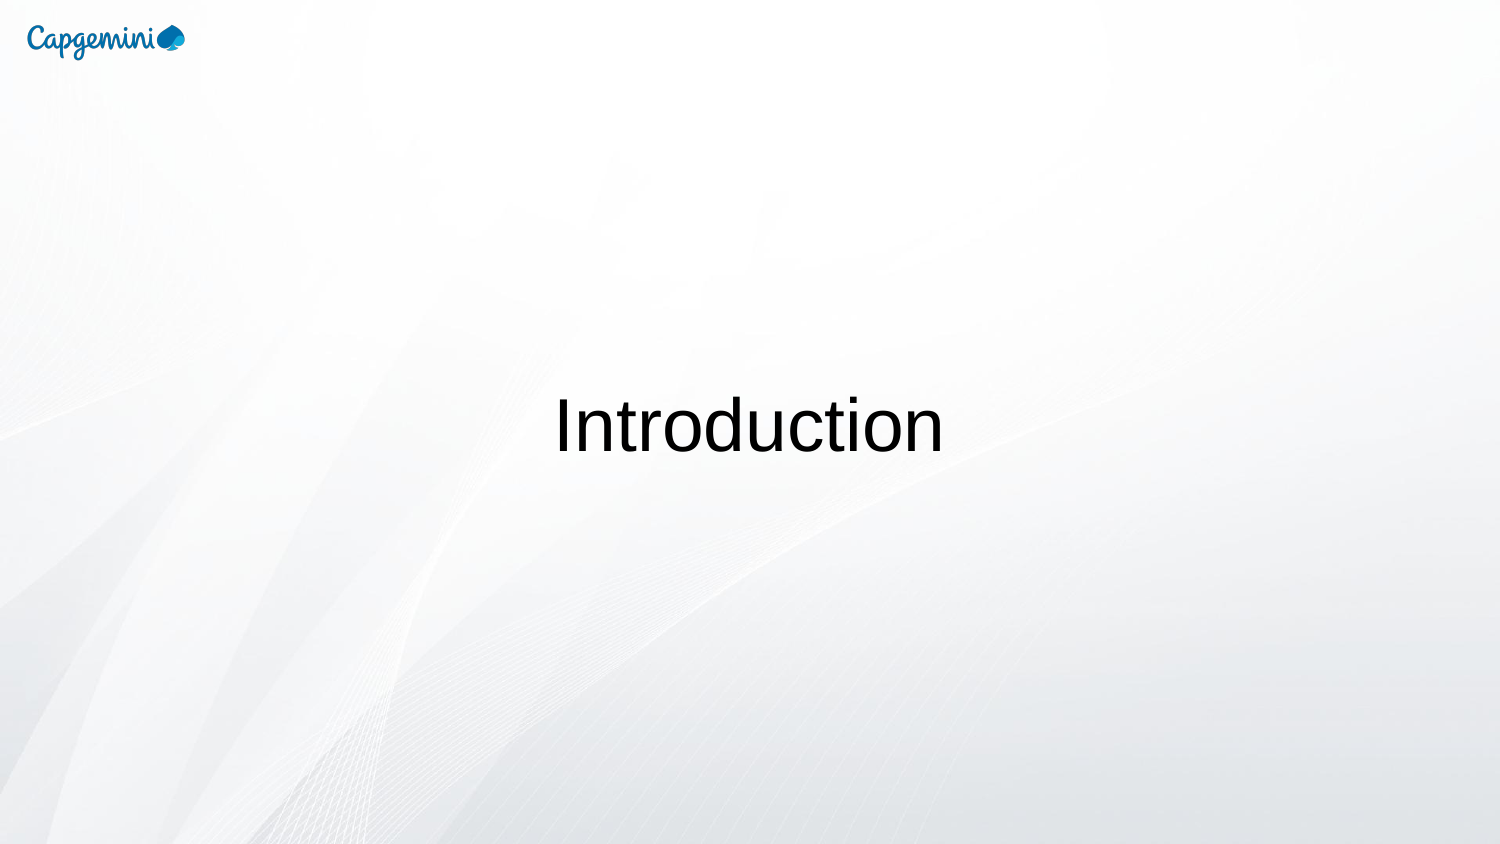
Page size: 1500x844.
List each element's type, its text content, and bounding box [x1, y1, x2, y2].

picture [0, 0, 1500, 844]
title Introduction [51, 352, 1449, 491]
